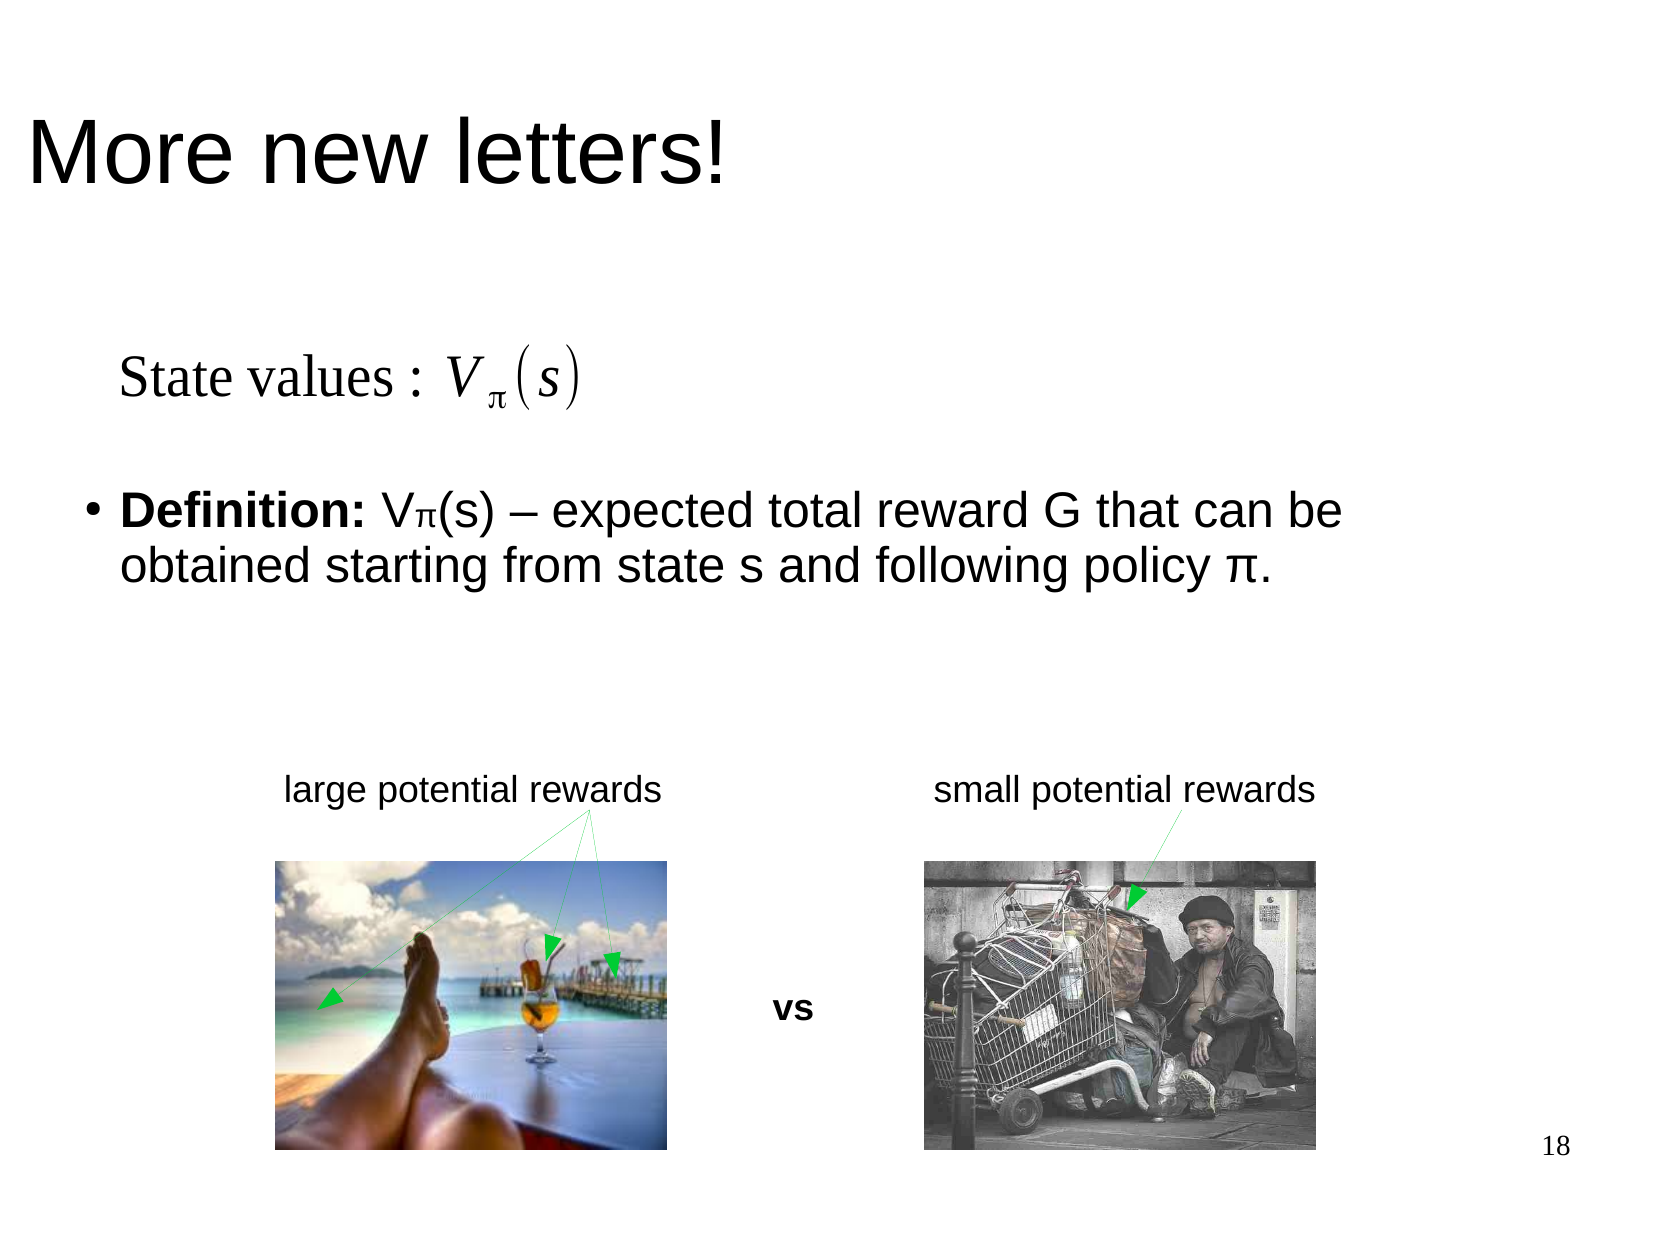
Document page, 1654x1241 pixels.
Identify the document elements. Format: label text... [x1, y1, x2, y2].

picture [275, 861, 667, 1150]
text_box Definition: Vπ(s) – expected total reward G that can be obtained starting from state s and following policy π. [34, 418, 1361, 603]
text_box More new letters! [11, 93, 1477, 211]
chart [104, 340, 596, 413]
picture [924, 861, 1316, 1150]
text_box large potential rewards [269, 761, 693, 819]
text_box vs [757, 979, 830, 1037]
text_box small potential rewards [918, 761, 1343, 819]
